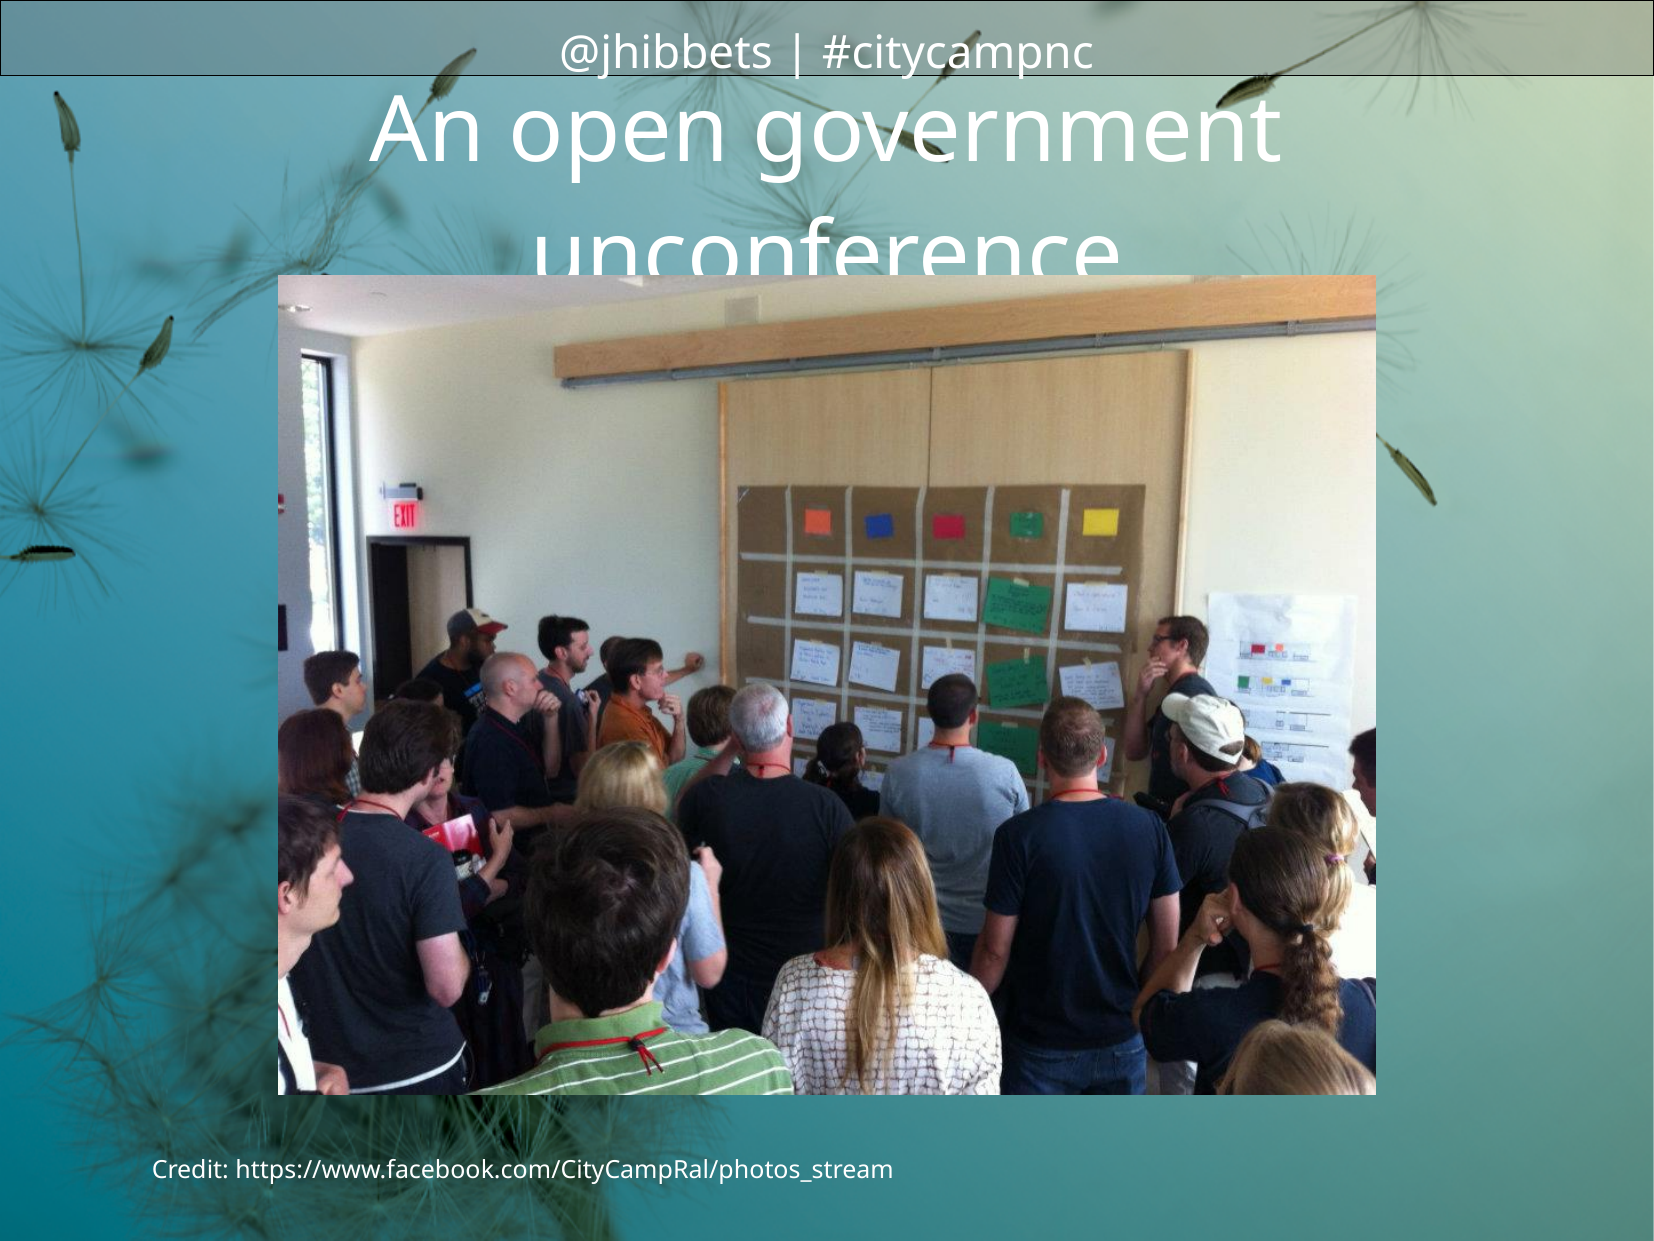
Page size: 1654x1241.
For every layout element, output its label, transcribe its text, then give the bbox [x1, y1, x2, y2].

title An open government unconference [82, 84, 1571, 292]
text_box Credit: https://www.facebook.com/CityCampRal/photos_stream [137, 1144, 922, 1188]
picture [0, 76, 1654, 1241]
